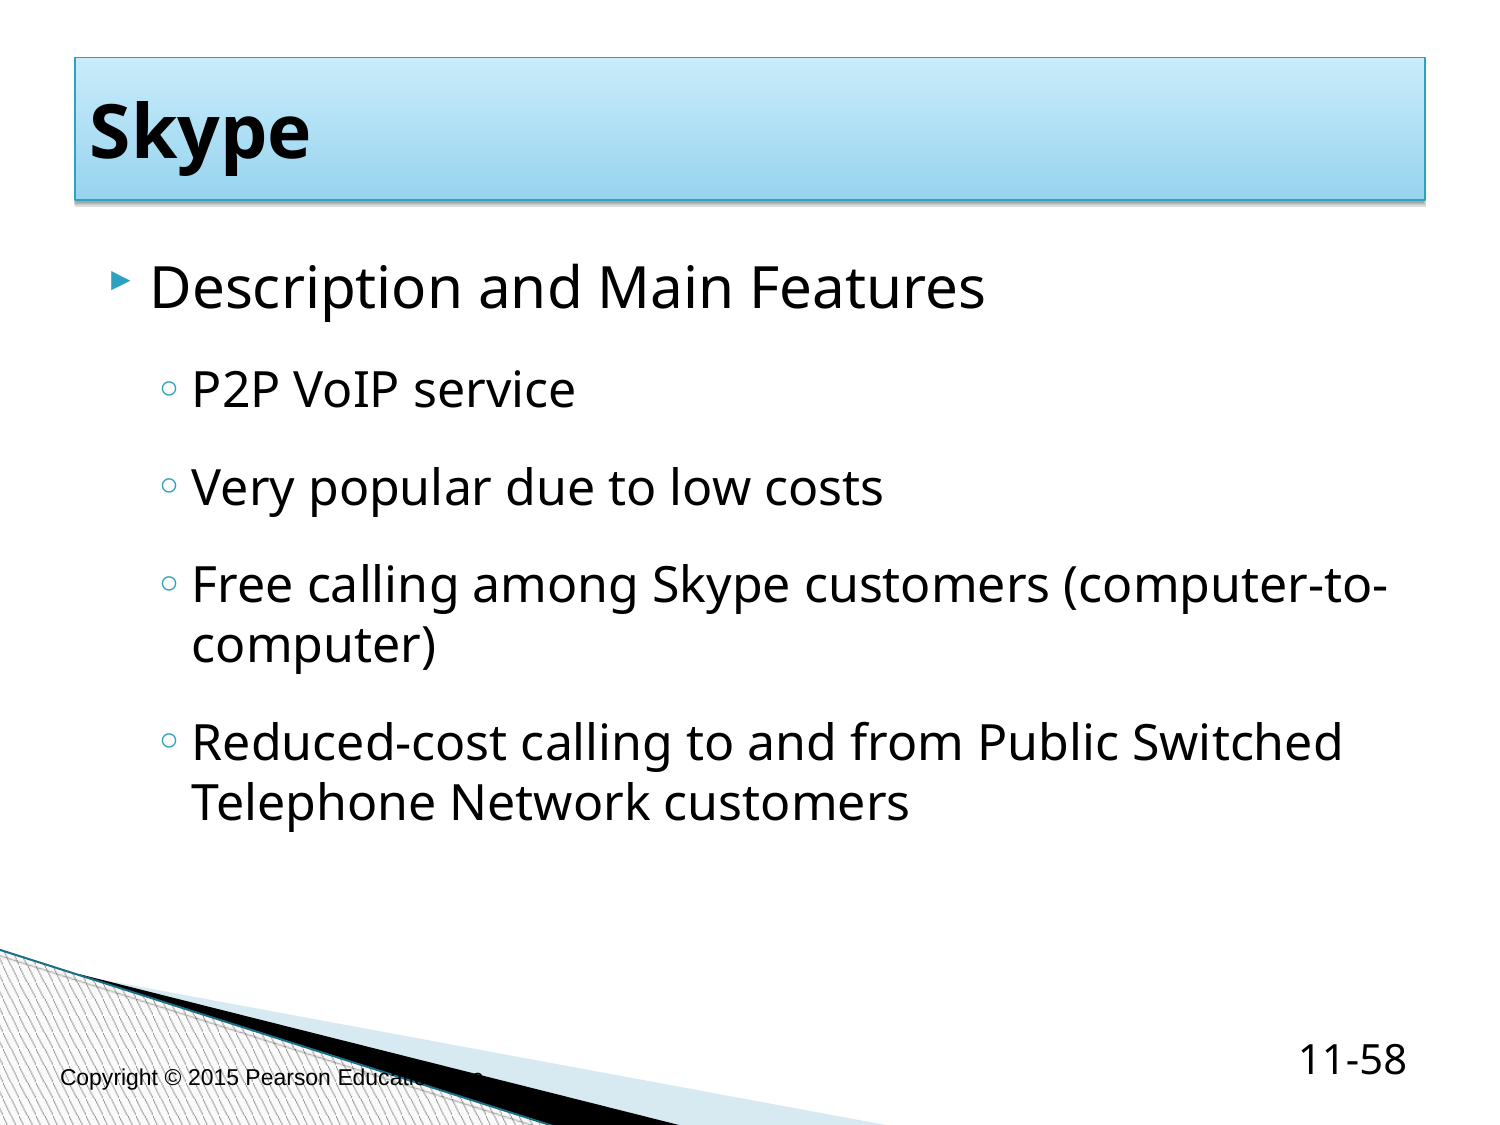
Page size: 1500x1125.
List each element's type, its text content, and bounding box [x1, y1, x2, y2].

title Skype [75, 57, 1425, 200]
list Description and Main Features P2P VoIP service Very popular due to low costs Free calling among Skype customers (computer-to-computer) Reduced-cost calling to and from Public Switched Telephone Network customers [75, 242, 1425, 986]
footer Copyright © 2015 Pearson Education, Inc. [37, 1050, 513, 1098]
slide_number 11-<number> [1250, 1037, 1423, 1098]
picture [0, 952, 543, 1125]
